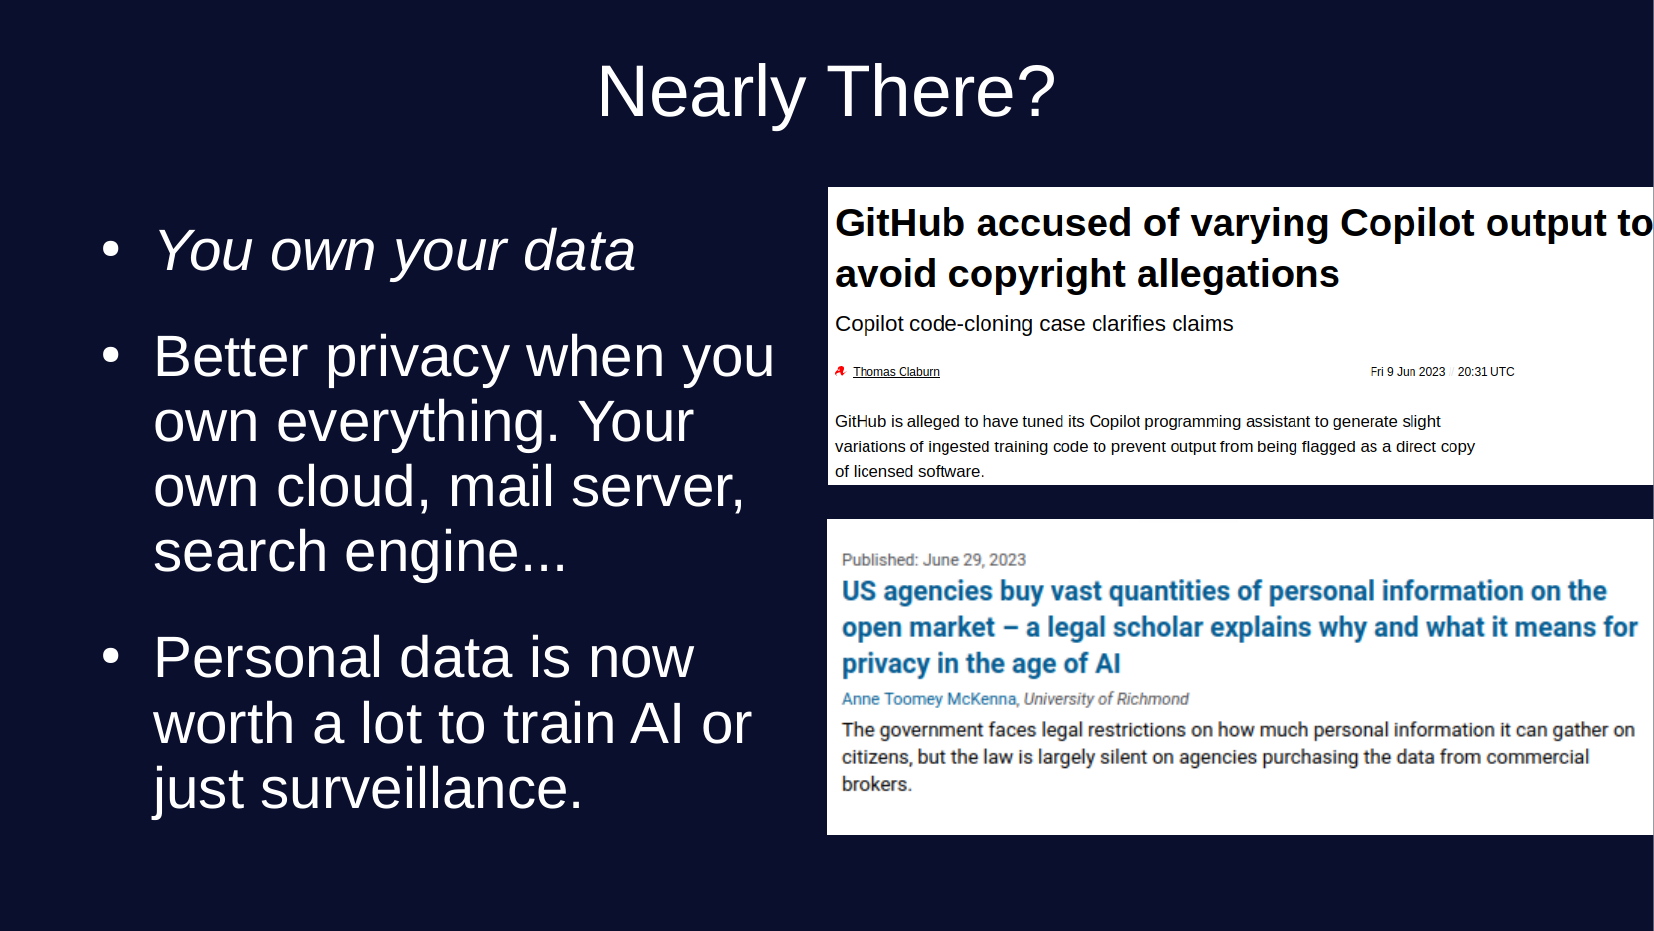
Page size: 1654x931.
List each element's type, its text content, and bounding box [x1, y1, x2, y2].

picture [0, 0, 1654, 931]
list You own your data Better privacy when you own everything. Your own cloud, mail server, search engine... Personal data is now worth a lot to train AI or just surveillance. [82, 217, 793, 875]
title Nearly There? [82, 13, 1571, 169]
